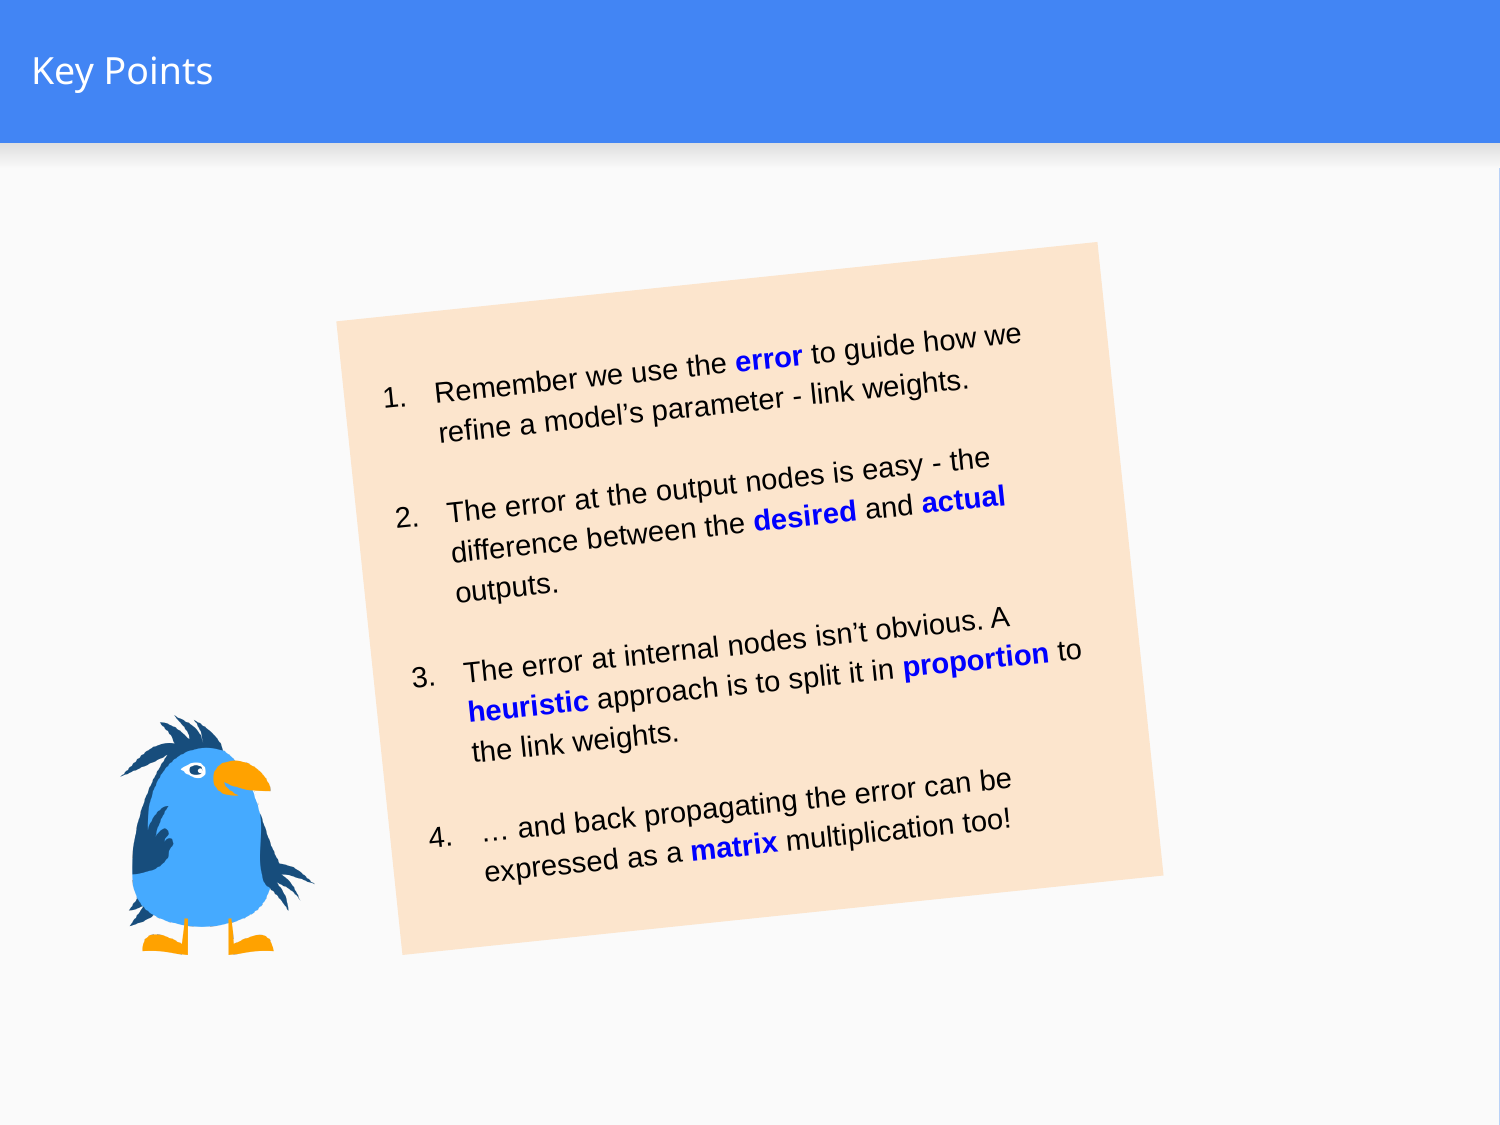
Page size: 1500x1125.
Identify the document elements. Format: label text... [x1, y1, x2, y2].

picture [120, 715, 315, 955]
title Key Points [16, 3, 1464, 136]
text_box Remember we use the error to guide how we refine a model’s parameter - link weights. The error at the output nodes is easy - the difference between the desired and actual outputs. The error at internal nodes isn’t obvious. A heuristic approach is to split it in proportion to the link weights. … and back propagating the error can be expressed as a matrix multiplication too! [336, 241, 1164, 955]
